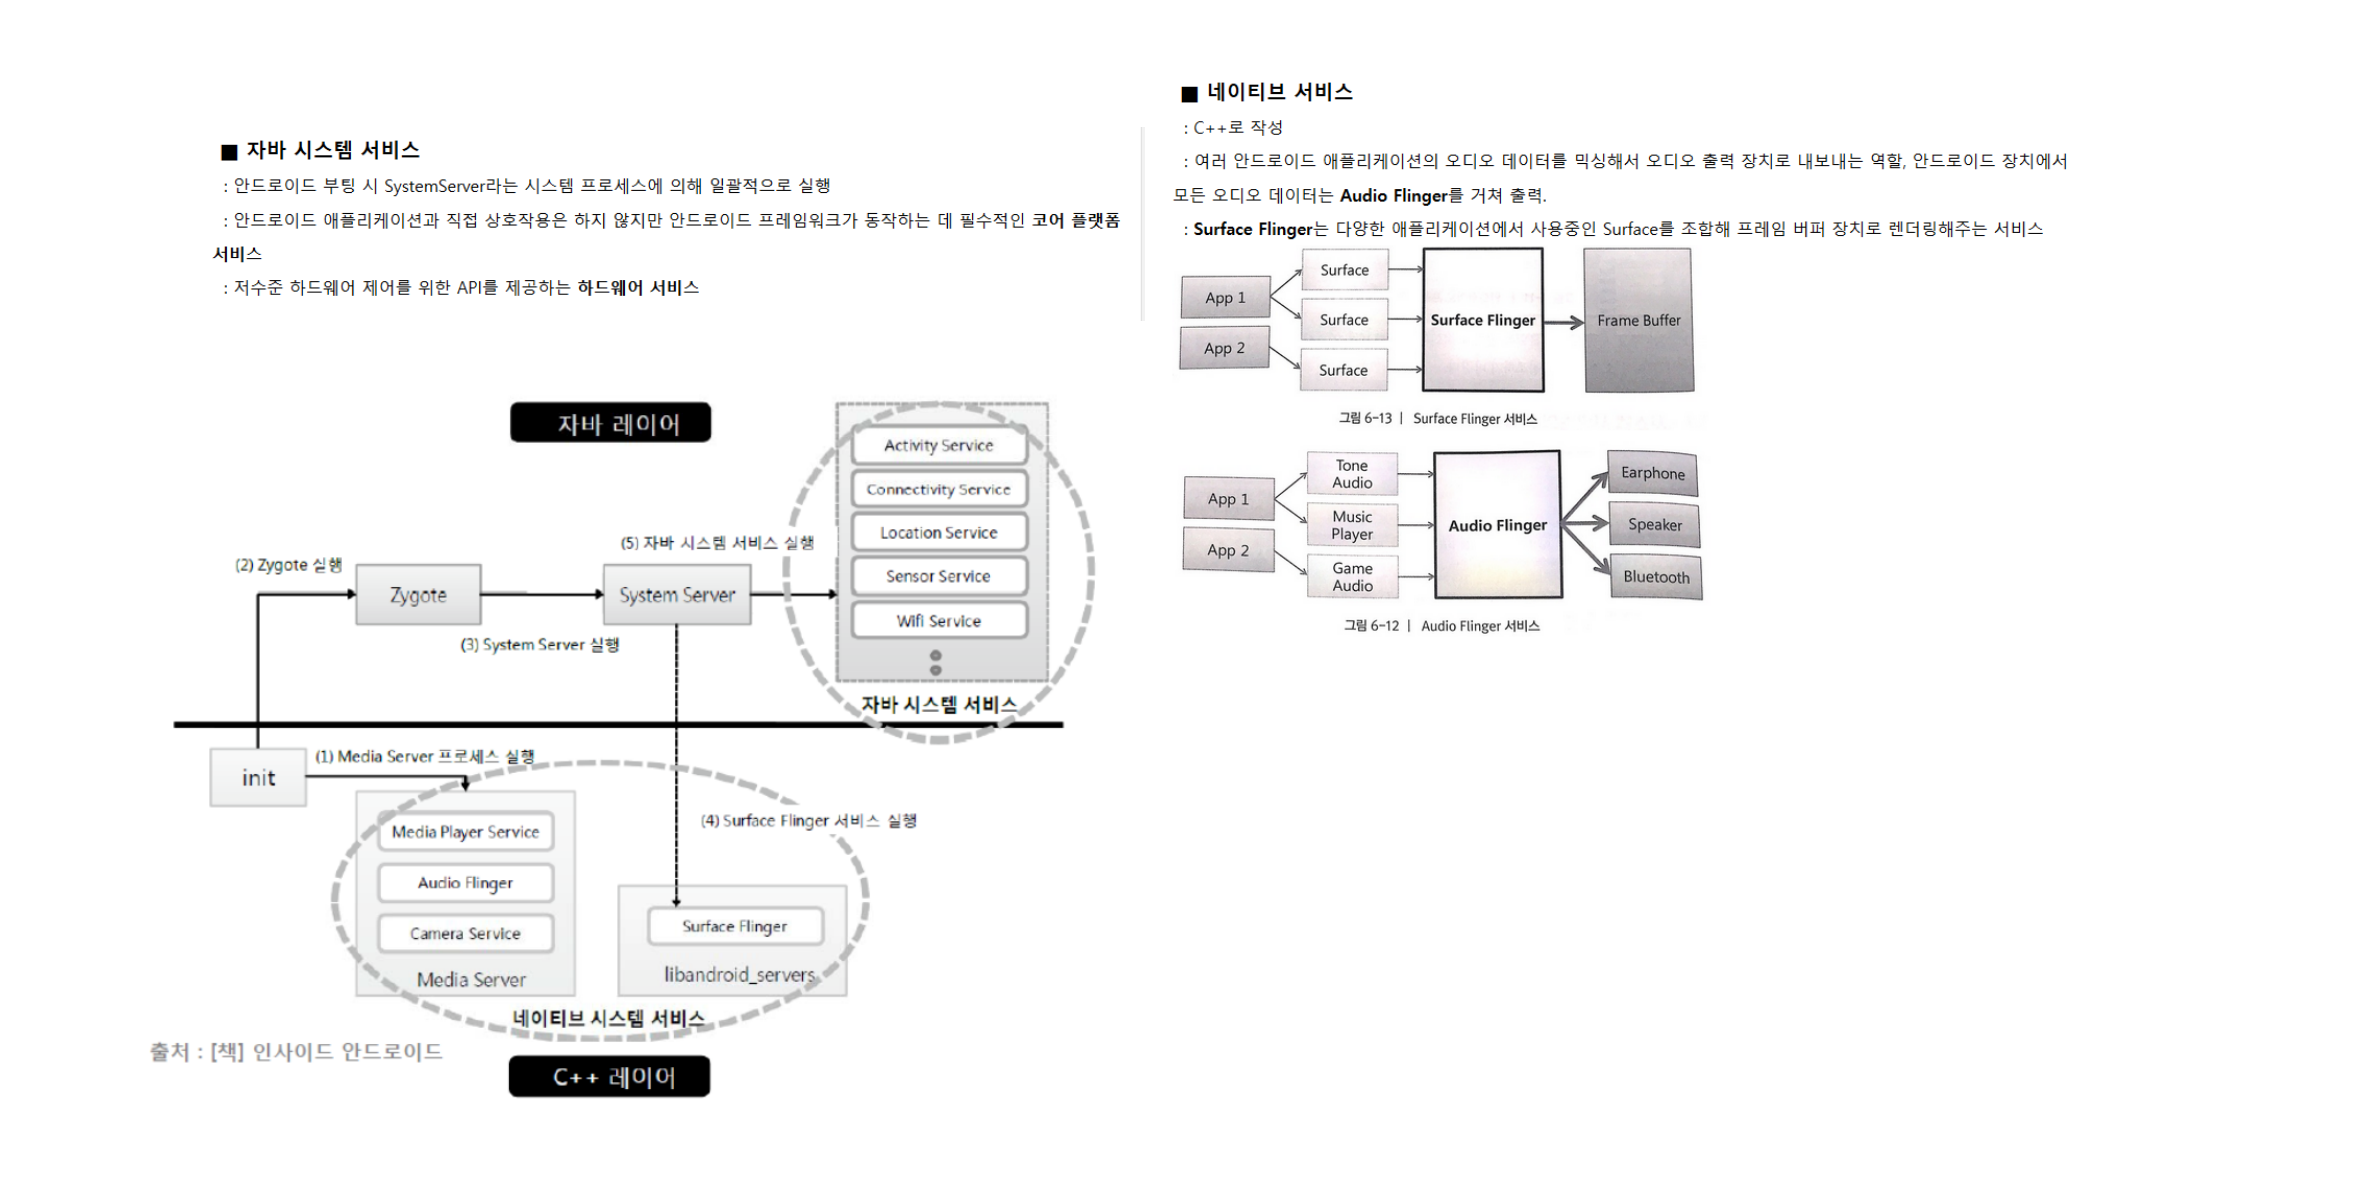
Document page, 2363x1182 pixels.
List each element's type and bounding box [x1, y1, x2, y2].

picture [204, 127, 1145, 321]
picture [117, 376, 1126, 1118]
picture [1158, 68, 2092, 661]
